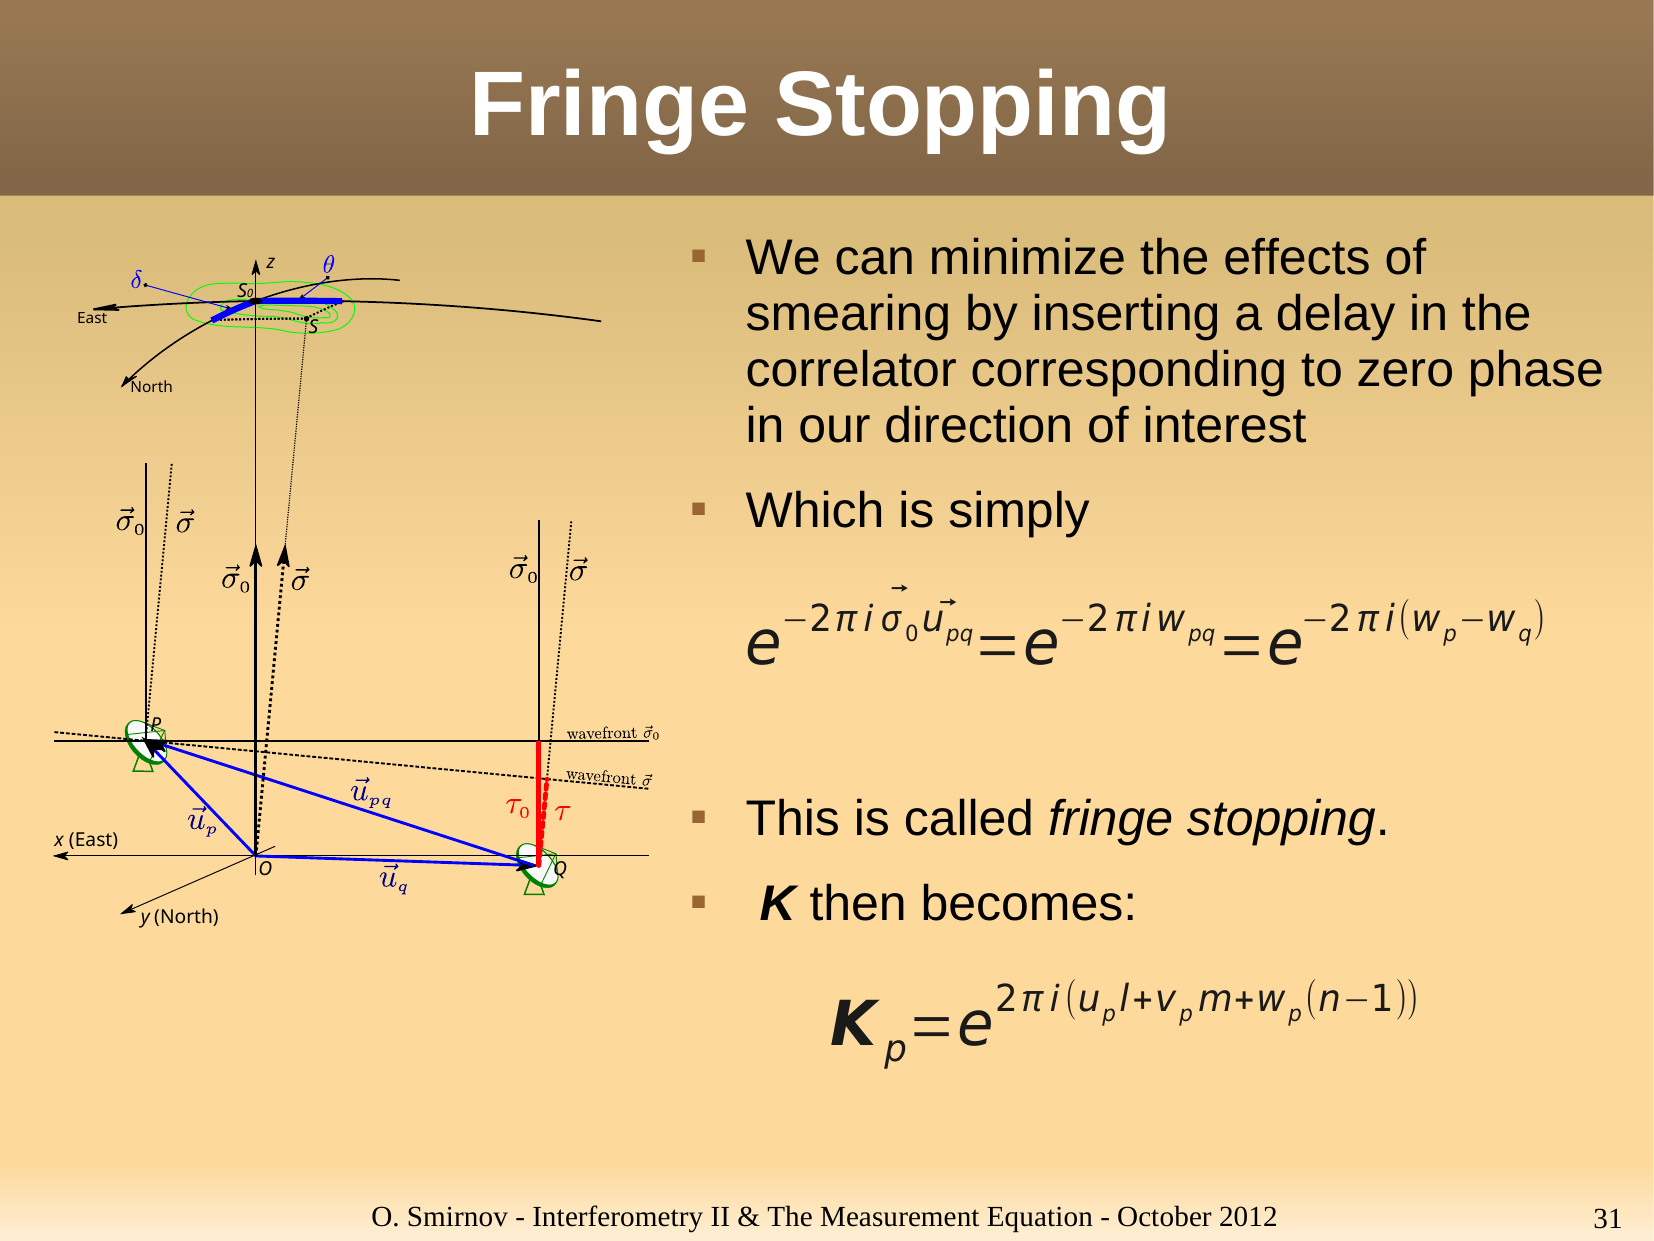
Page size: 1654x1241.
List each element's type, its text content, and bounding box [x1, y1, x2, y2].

chart [739, 582, 1552, 679]
title Fringe Stopping [76, 0, 1565, 208]
list We can minimize the effects of smearing by inserting a delay in the correlator corresponding to zero phase in our direction of interest Which is simply This is called fringe stopping. K then becomes: [740, 229, 1614, 1049]
picture [0, 0, 1654, 1241]
chart [822, 974, 1426, 1071]
